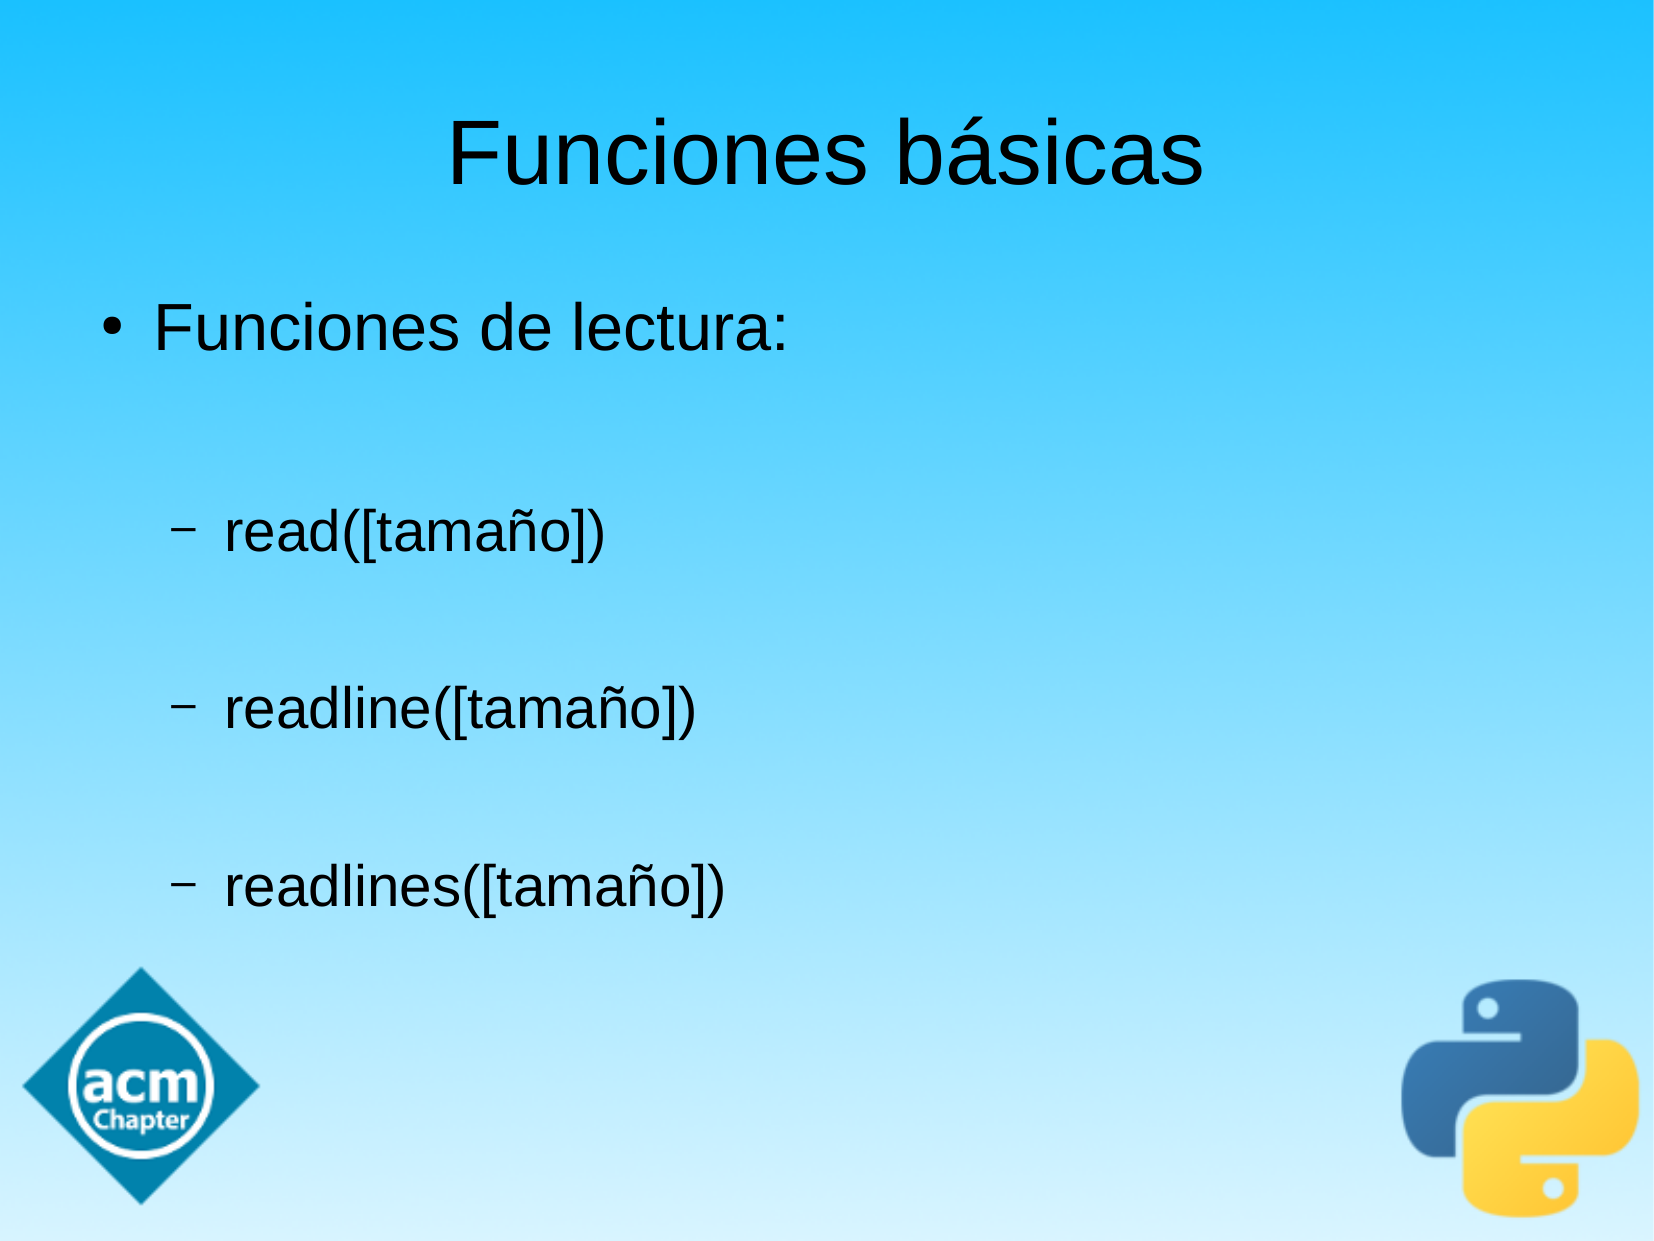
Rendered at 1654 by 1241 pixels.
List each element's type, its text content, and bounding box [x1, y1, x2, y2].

list Funciones de lectura: read([tamaño]) readline([tamaño]) readlines([tamaño]) [82, 290, 1571, 1010]
title Funciones básicas [82, 49, 1571, 257]
picture [0, 0, 1654, 1241]
